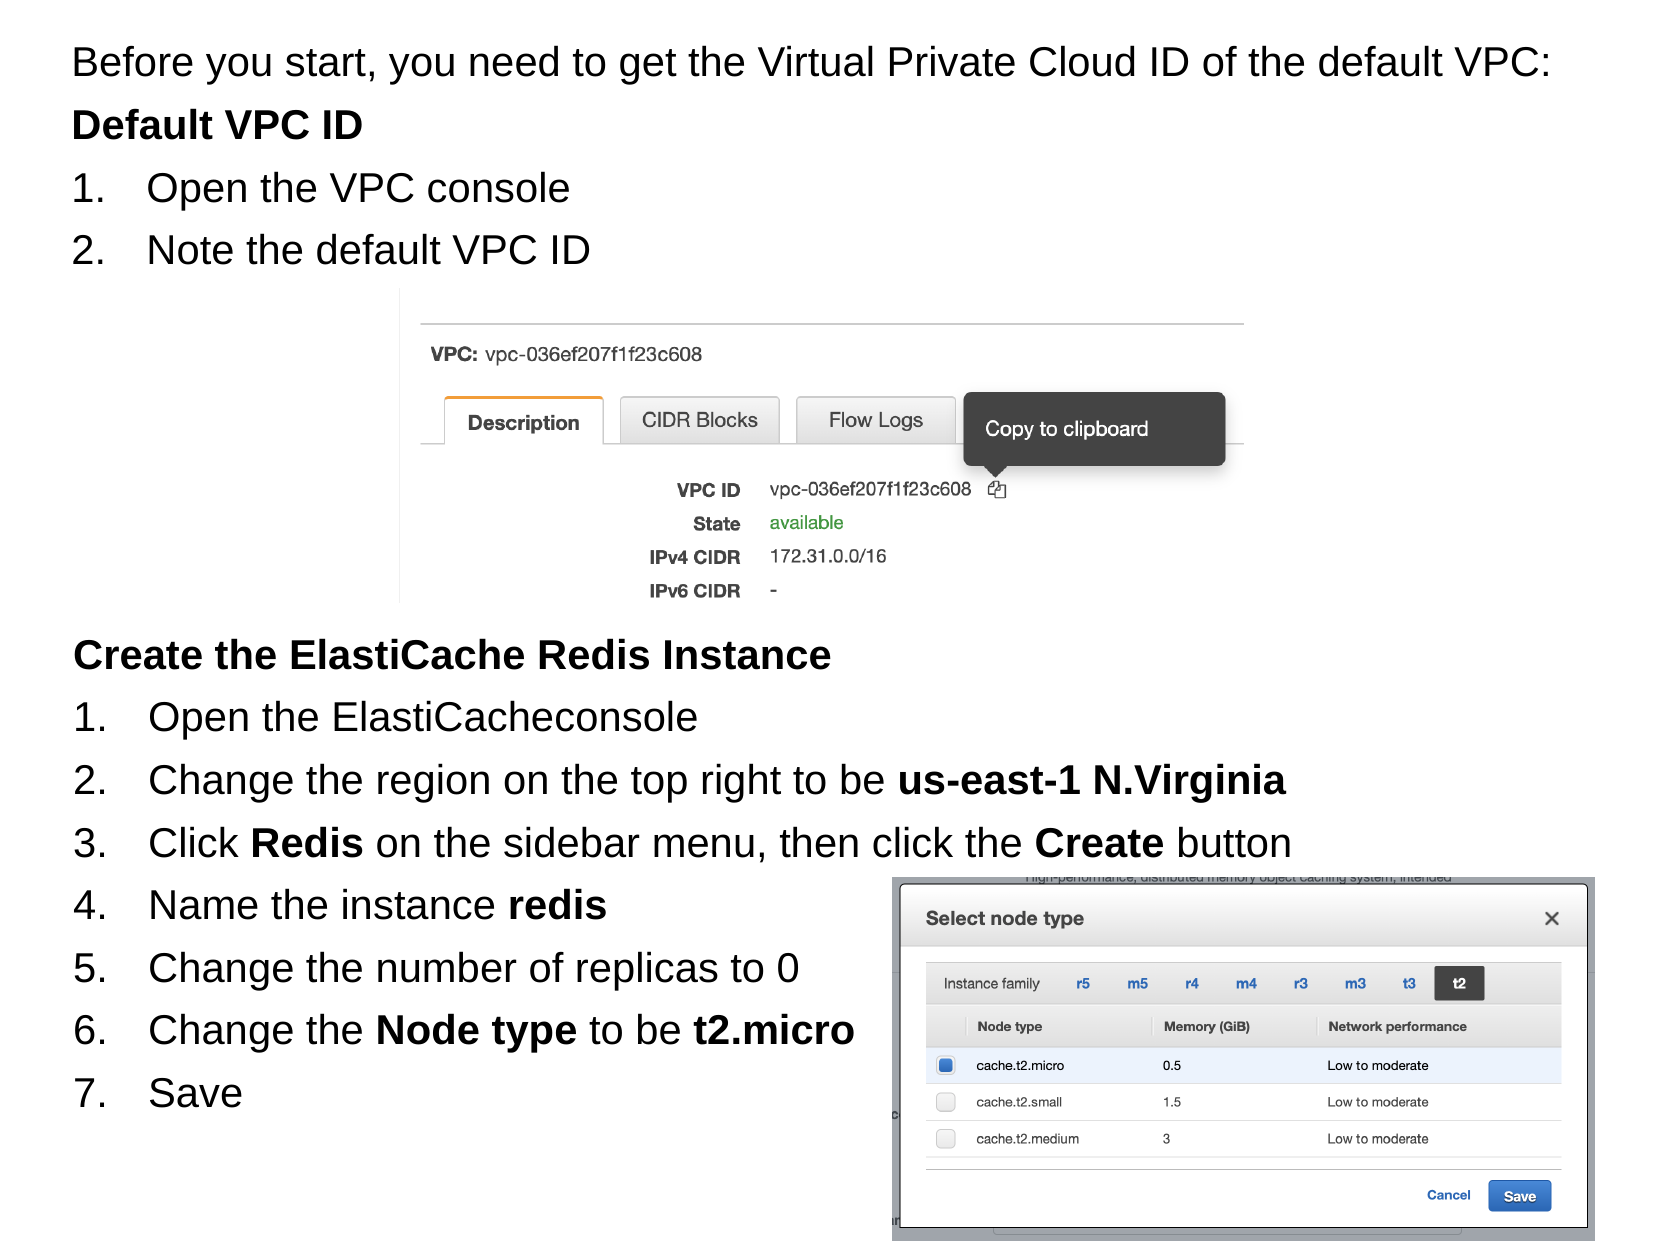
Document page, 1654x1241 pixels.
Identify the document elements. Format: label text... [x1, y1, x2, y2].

picture [892, 877, 1595, 1241]
text_box Create the ElastiCache Redis Instance Open the ElastiCache console Change the region on the top right to be us-east-1 N.Virginia Click Redis on the sidebar menu, then click the Create button Name the instance redis Change the number of replicas to 0 Change the Node type to be t2.micro Save [73, 627, 1562, 947]
list Before you start, you need to get the Virtual Private Cloud ID of the default VPC: Default VPC ID Open the VPC console Note the default VPC ID [71, 35, 1560, 289]
picture [391, 288, 1244, 603]
